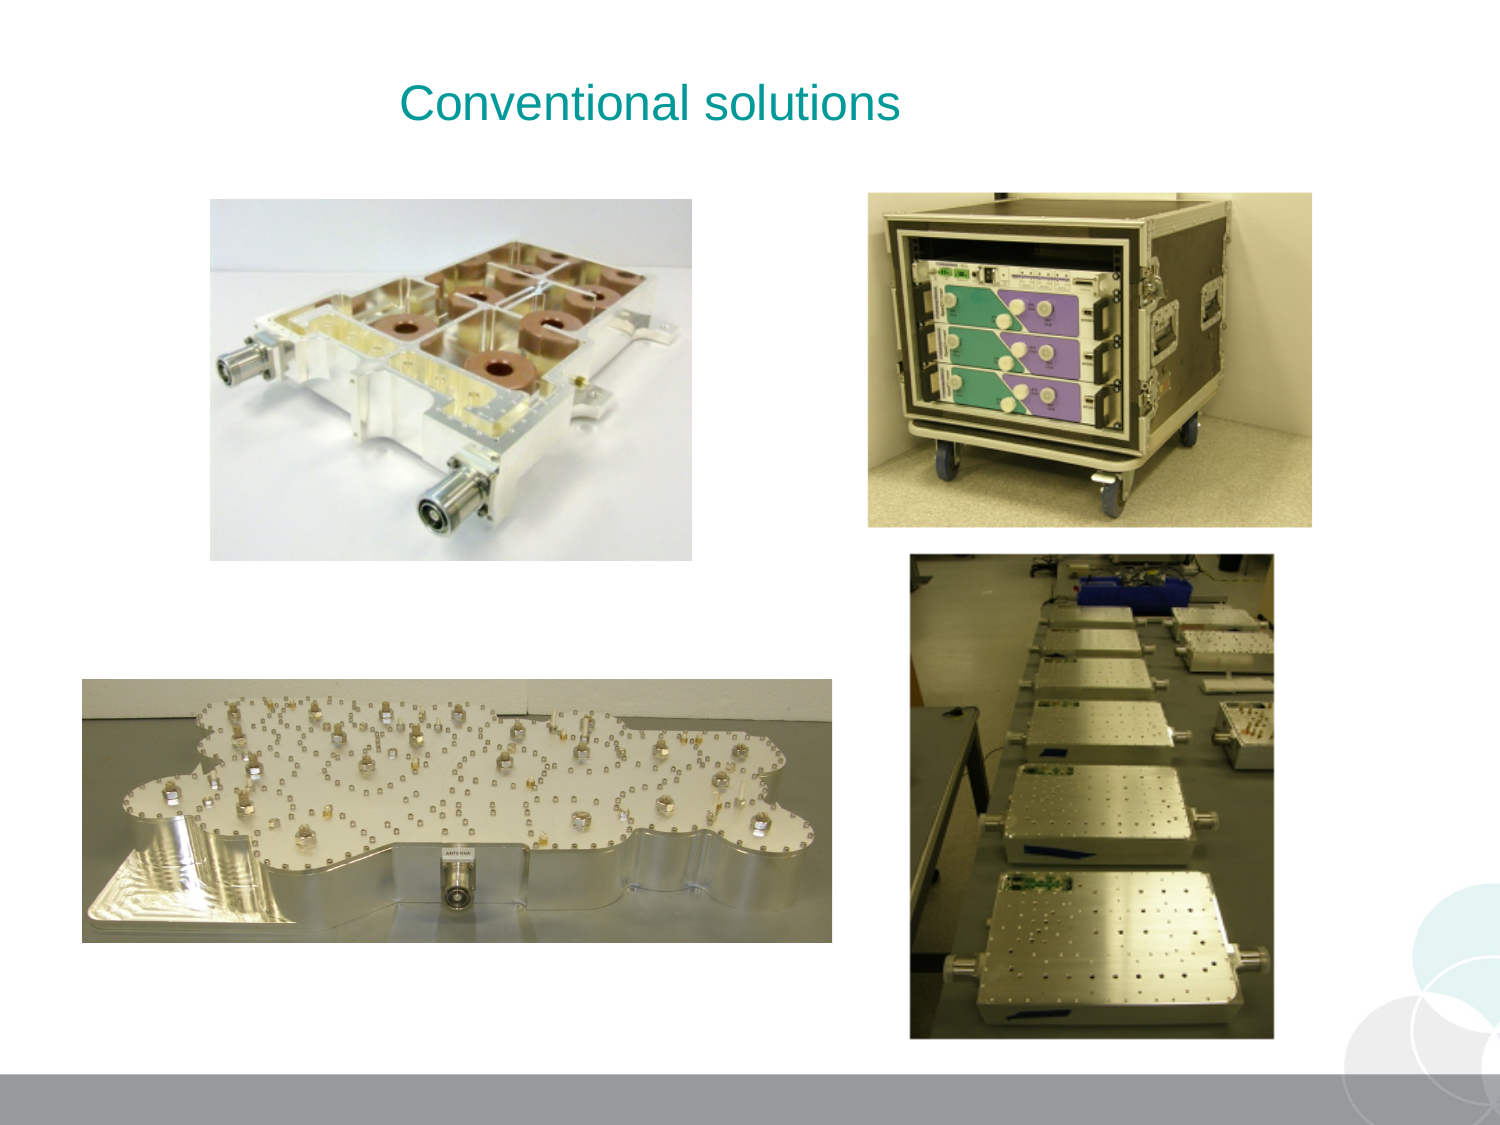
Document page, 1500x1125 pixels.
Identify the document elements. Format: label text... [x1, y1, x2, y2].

picture [867, 189, 1313, 536]
picture [0, 539, 1500, 1125]
picture [210, 199, 692, 561]
text_box Conventional solutions [363, 25, 938, 176]
